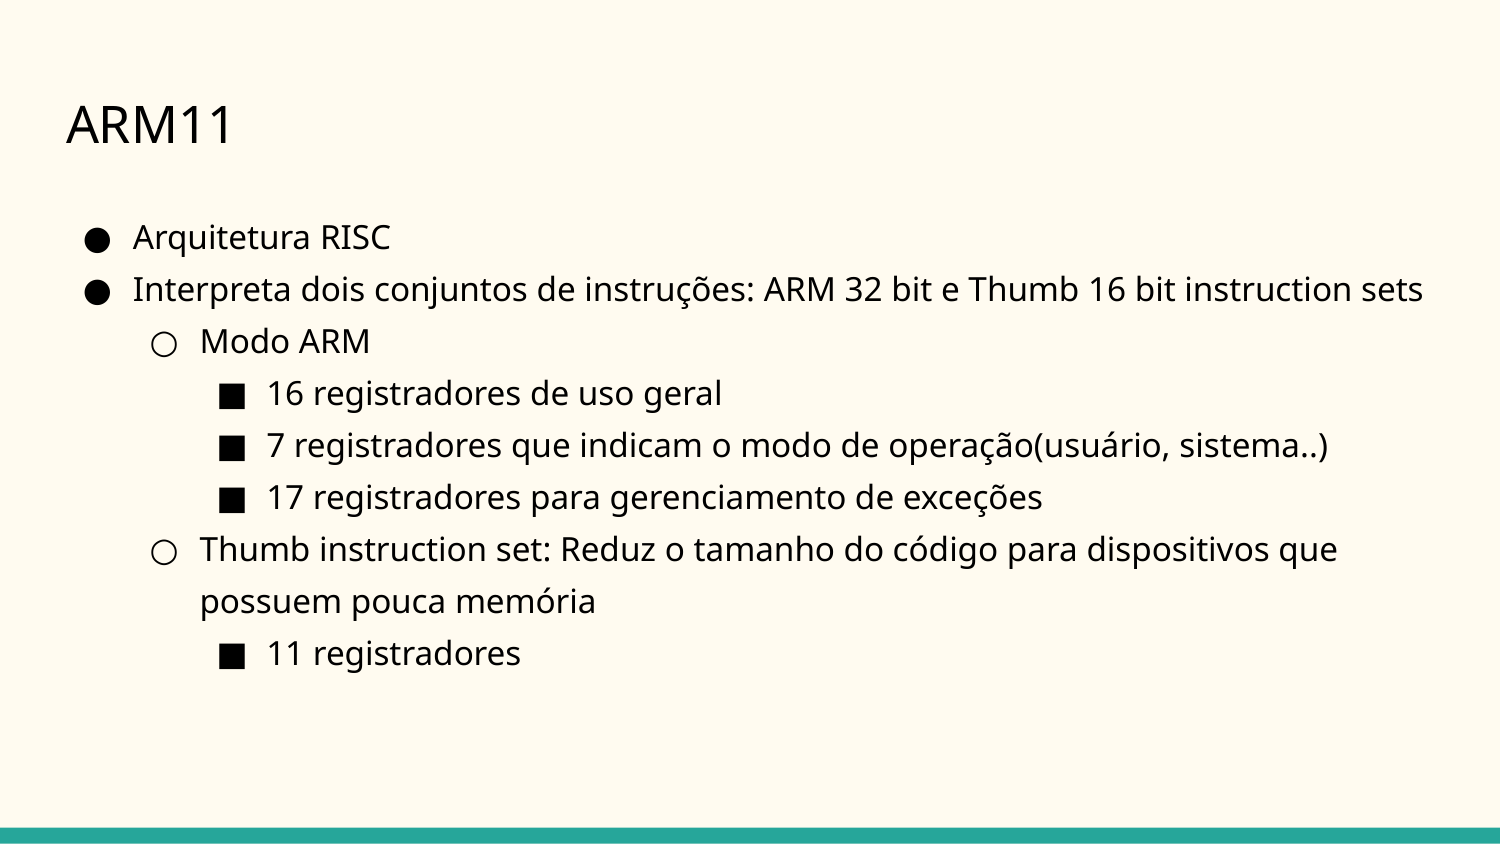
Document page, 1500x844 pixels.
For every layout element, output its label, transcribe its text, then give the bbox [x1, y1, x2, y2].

list Arquitetura RISC Interpreta dois conjuntos de instruções: ARM 32 bit e Thumb 16 bit instruction sets Modo ARM 16 registradores de uso geral 7 registradores que indicam o modo de operação(usuário, sistema..) 17 registradores para gerenciamento de exceções Thumb instruction set: Reduz o tamanho do código para dispositivos que possuem pouca memória 11 registradores [51, 192, 1449, 750]
title ARM11 [51, 72, 1449, 174]
